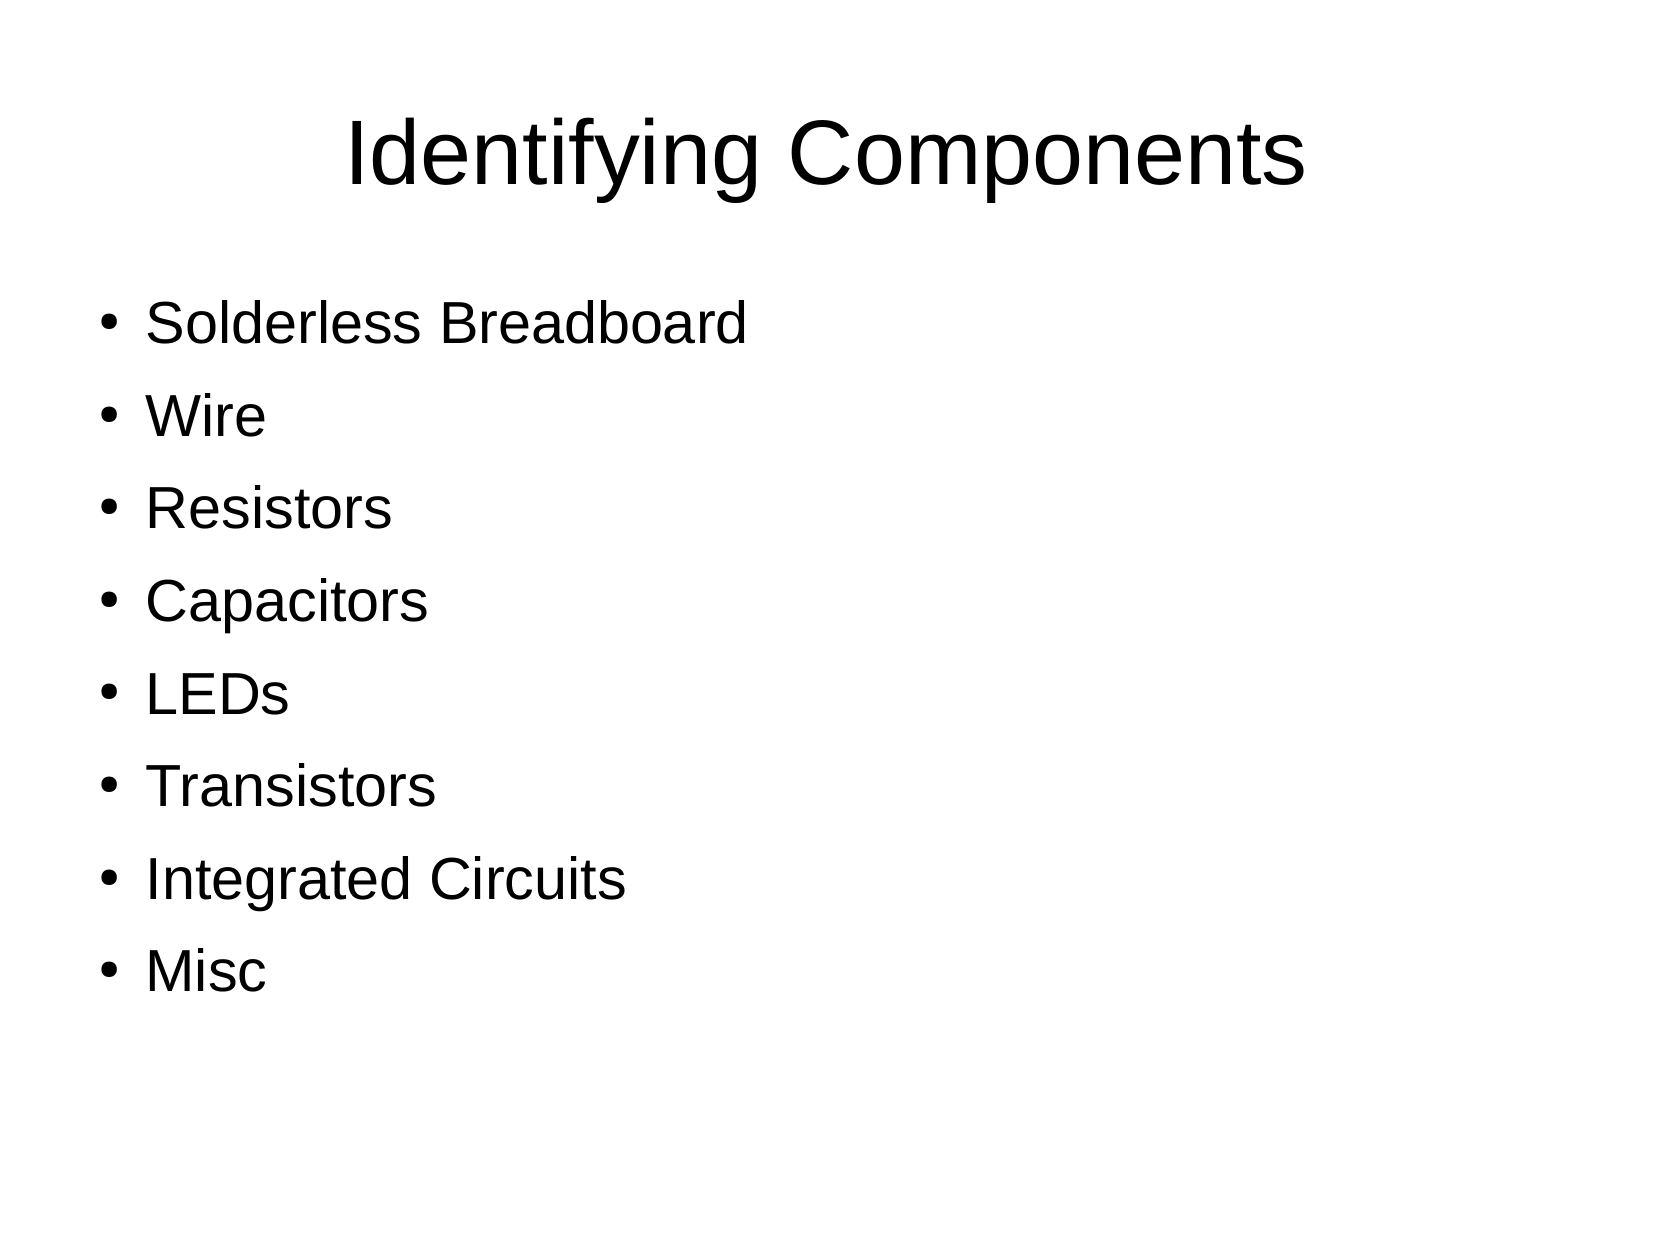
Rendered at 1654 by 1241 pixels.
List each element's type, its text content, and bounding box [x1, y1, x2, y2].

title Identifying Components [82, 49, 1571, 257]
list Solderless Breadboard Wire Resistors Capacitors LEDs Transistors Integrated Circuits Misc [82, 290, 1571, 1010]
